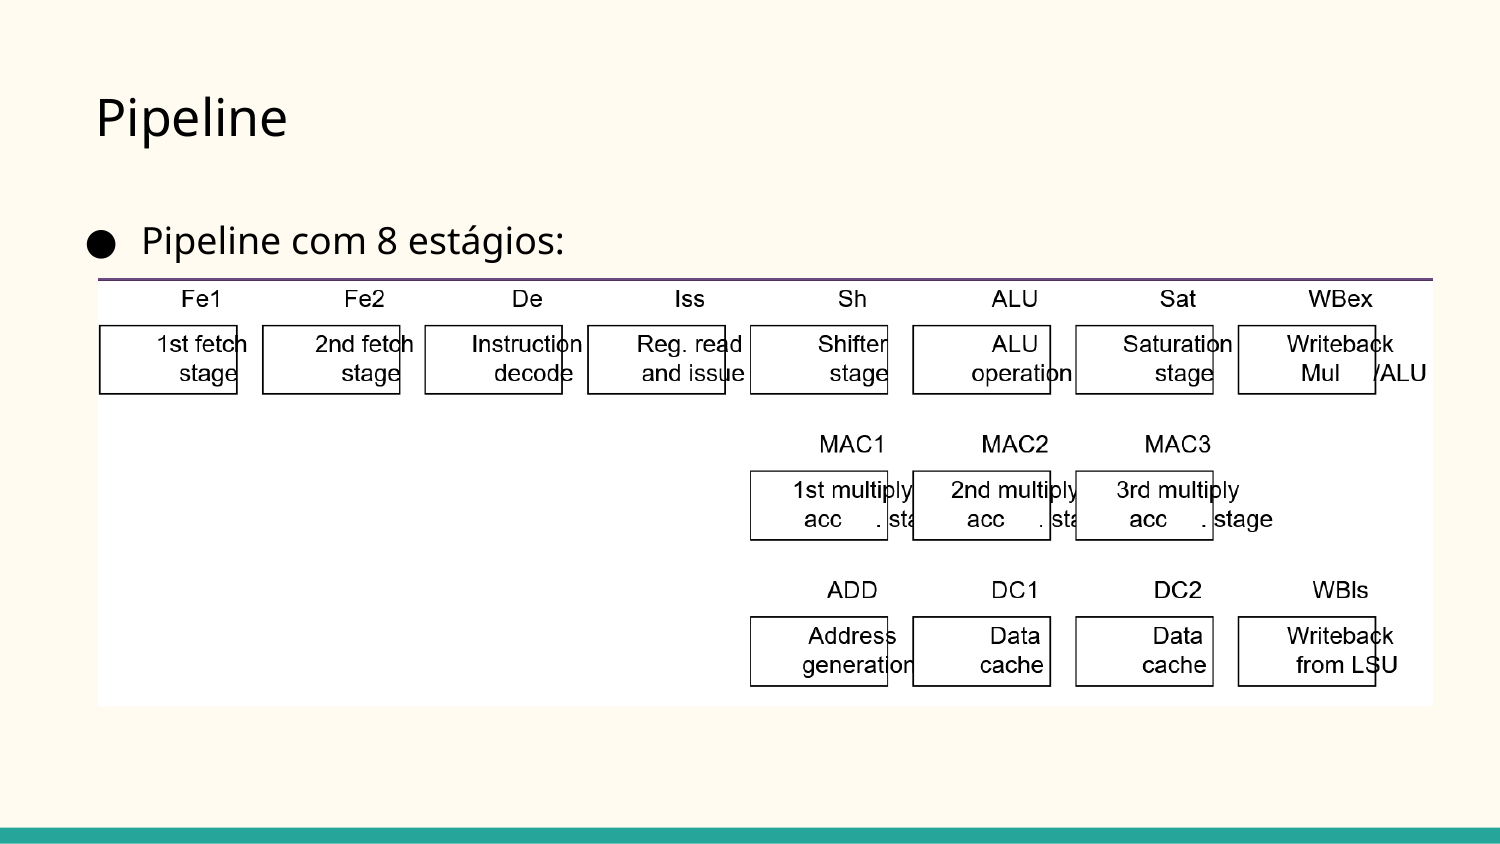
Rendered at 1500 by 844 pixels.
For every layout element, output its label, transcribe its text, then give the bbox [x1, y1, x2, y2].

list Pipeline com 8 estágios: [51, 192, 1449, 750]
picture [98, 278, 1433, 706]
title Pipeline [80, 66, 1479, 167]
